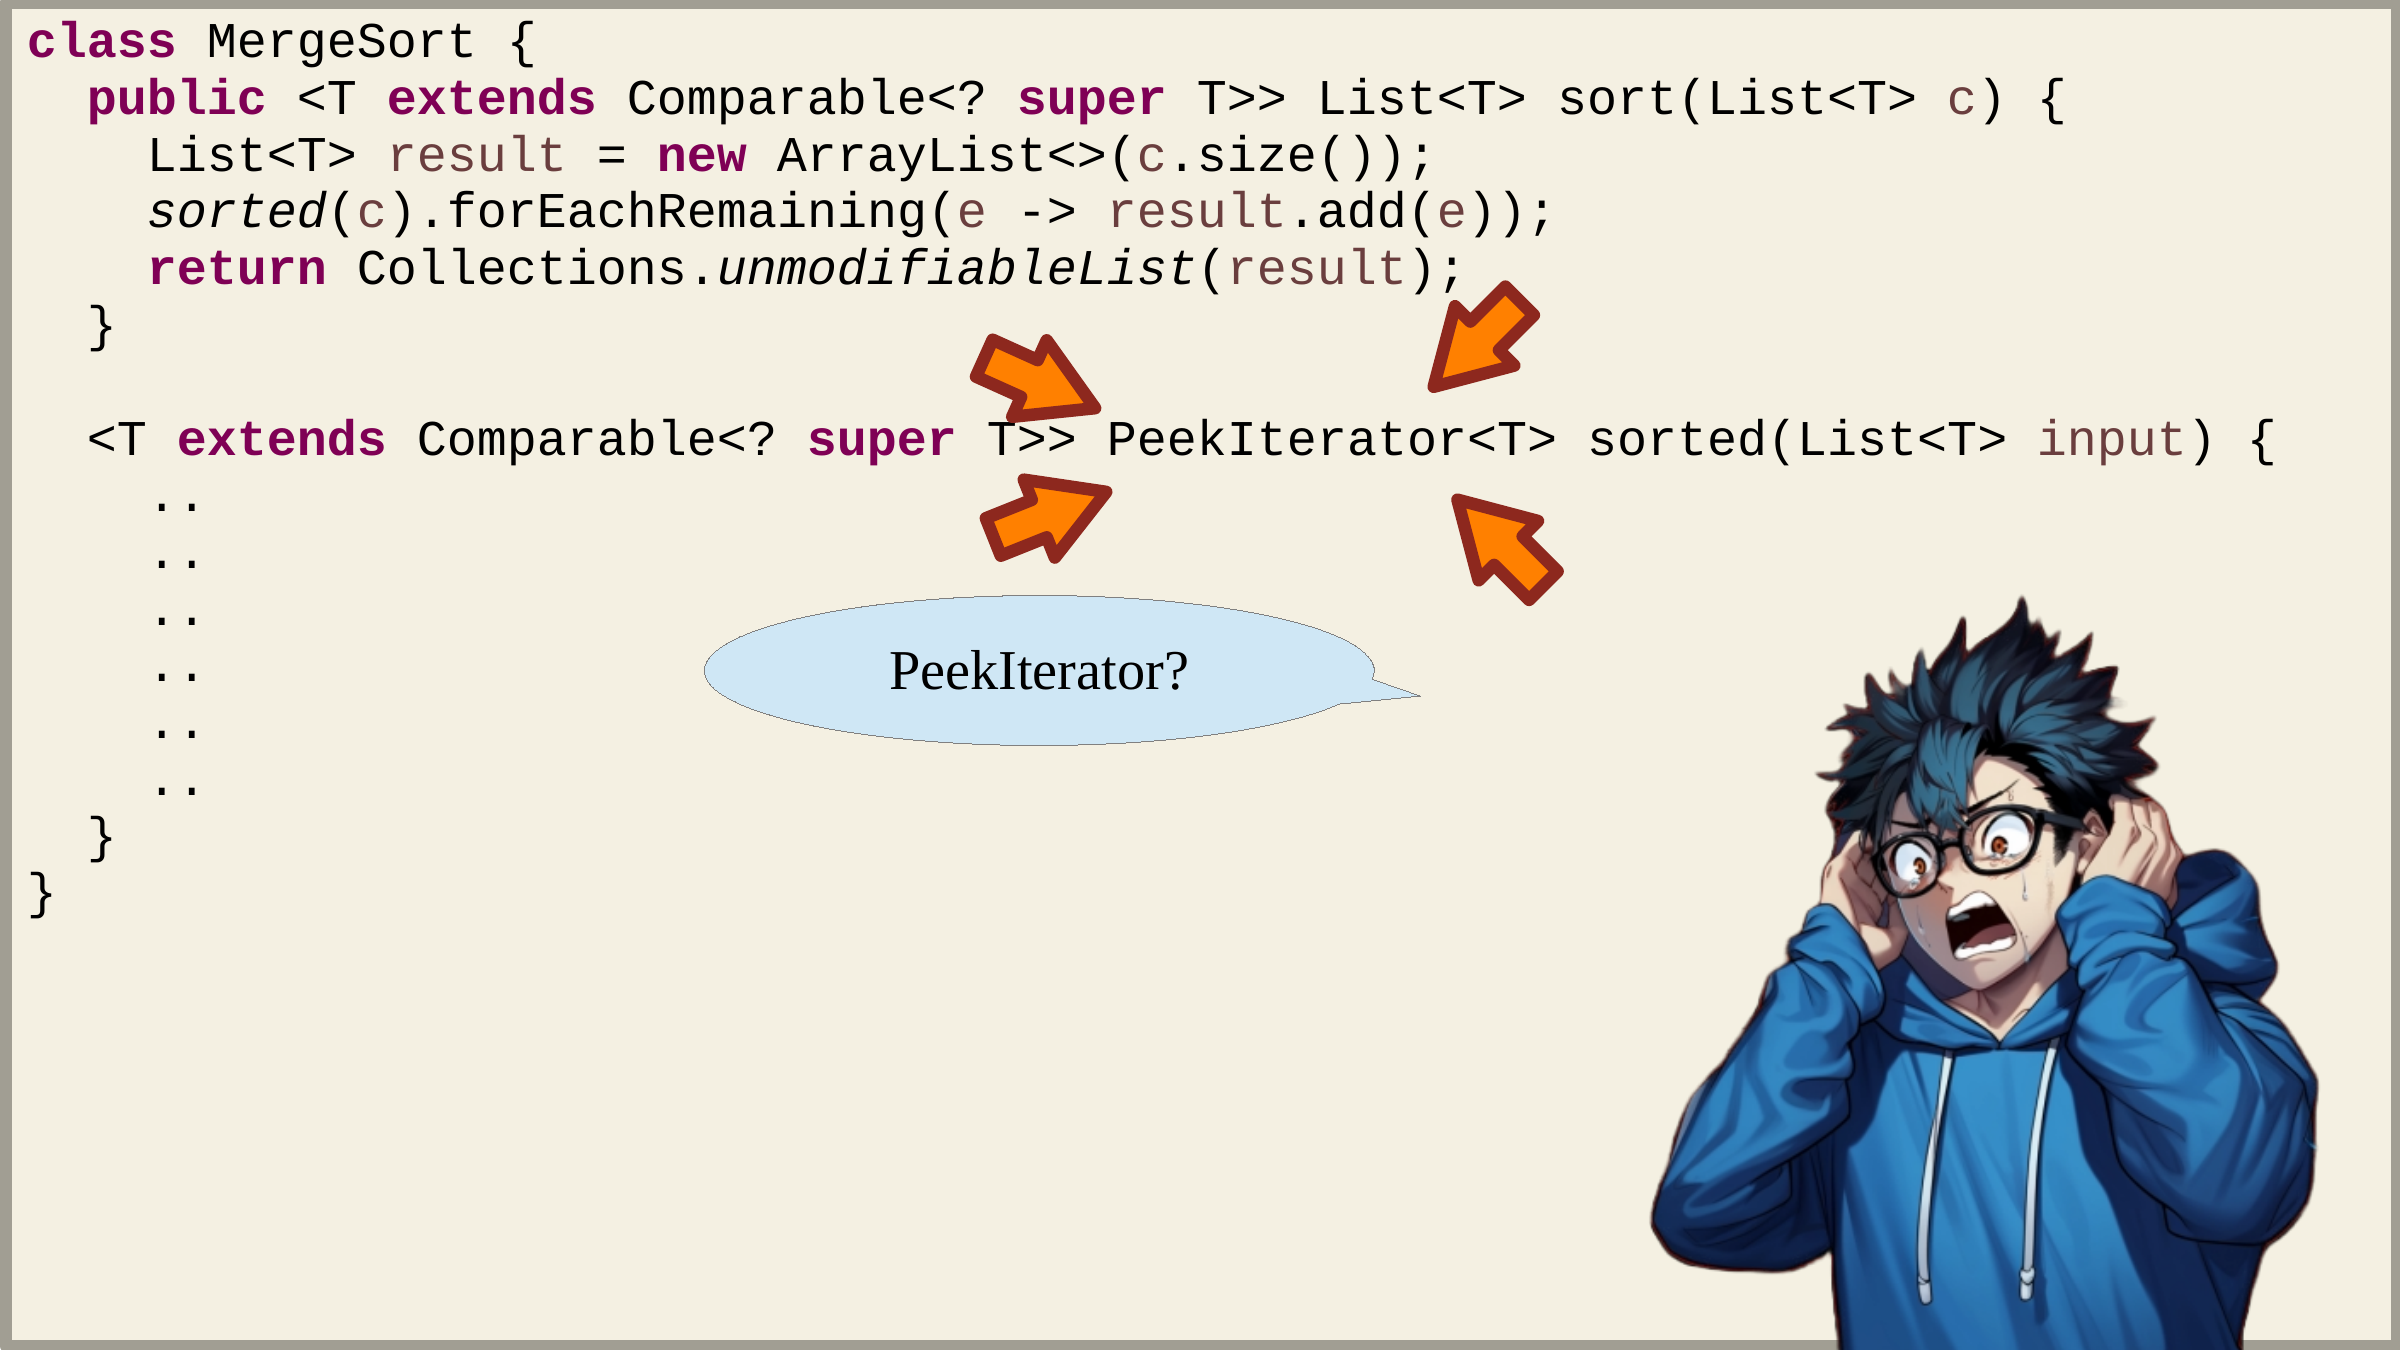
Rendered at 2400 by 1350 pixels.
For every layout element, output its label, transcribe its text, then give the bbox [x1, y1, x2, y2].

text_box PeekIterator? [704, 595, 1421, 746]
text_box class MergeSort { public <T extends Comparable<? super T>> List<T> sort(List<T> c) { List<T> result = new ArrayList<>(c.size()); sorted(c).forEachRemaining(e -> result.add(e)); return Collections.unmodifiableList(result); } <T extends Comparable<? super T>> PeekIterator<T> sorted(List<T> input) { .. .. .. .. .. .. } } [5, 2, 2398, 1346]
picture [1493, 382, 2400, 1350]
text_box [985, 479, 1107, 558]
text_box [976, 339, 1096, 417]
text_box [1457, 499, 1558, 600]
text_box [1433, 286, 1534, 387]
